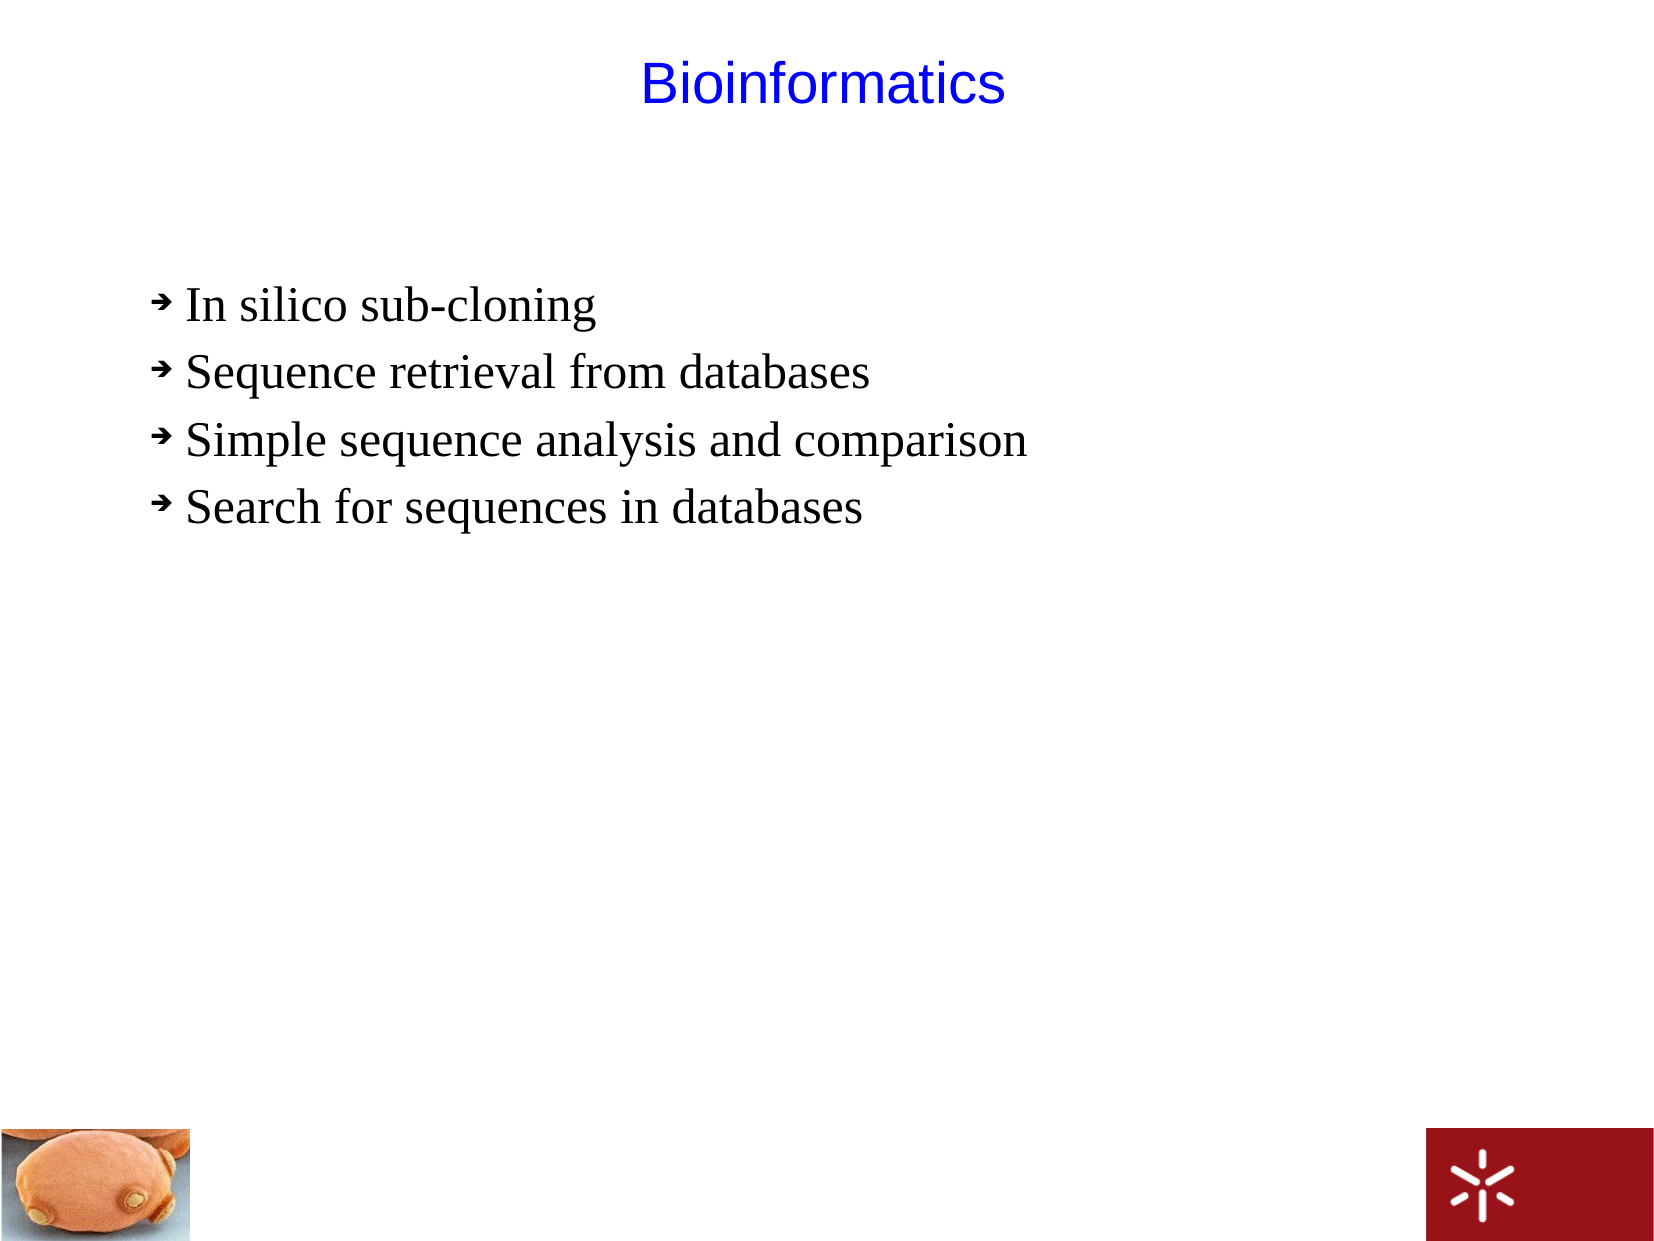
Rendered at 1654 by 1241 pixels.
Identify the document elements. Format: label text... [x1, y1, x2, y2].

picture [1425, 1128, 1654, 1241]
title Bioinformatics [0, 2, 1654, 166]
text_box In silico sub-cloning Sequence retrieval from databases Simple sequence analysis and comparison Search for sequences in databases [135, 270, 1546, 542]
picture [1, 1129, 190, 1241]
